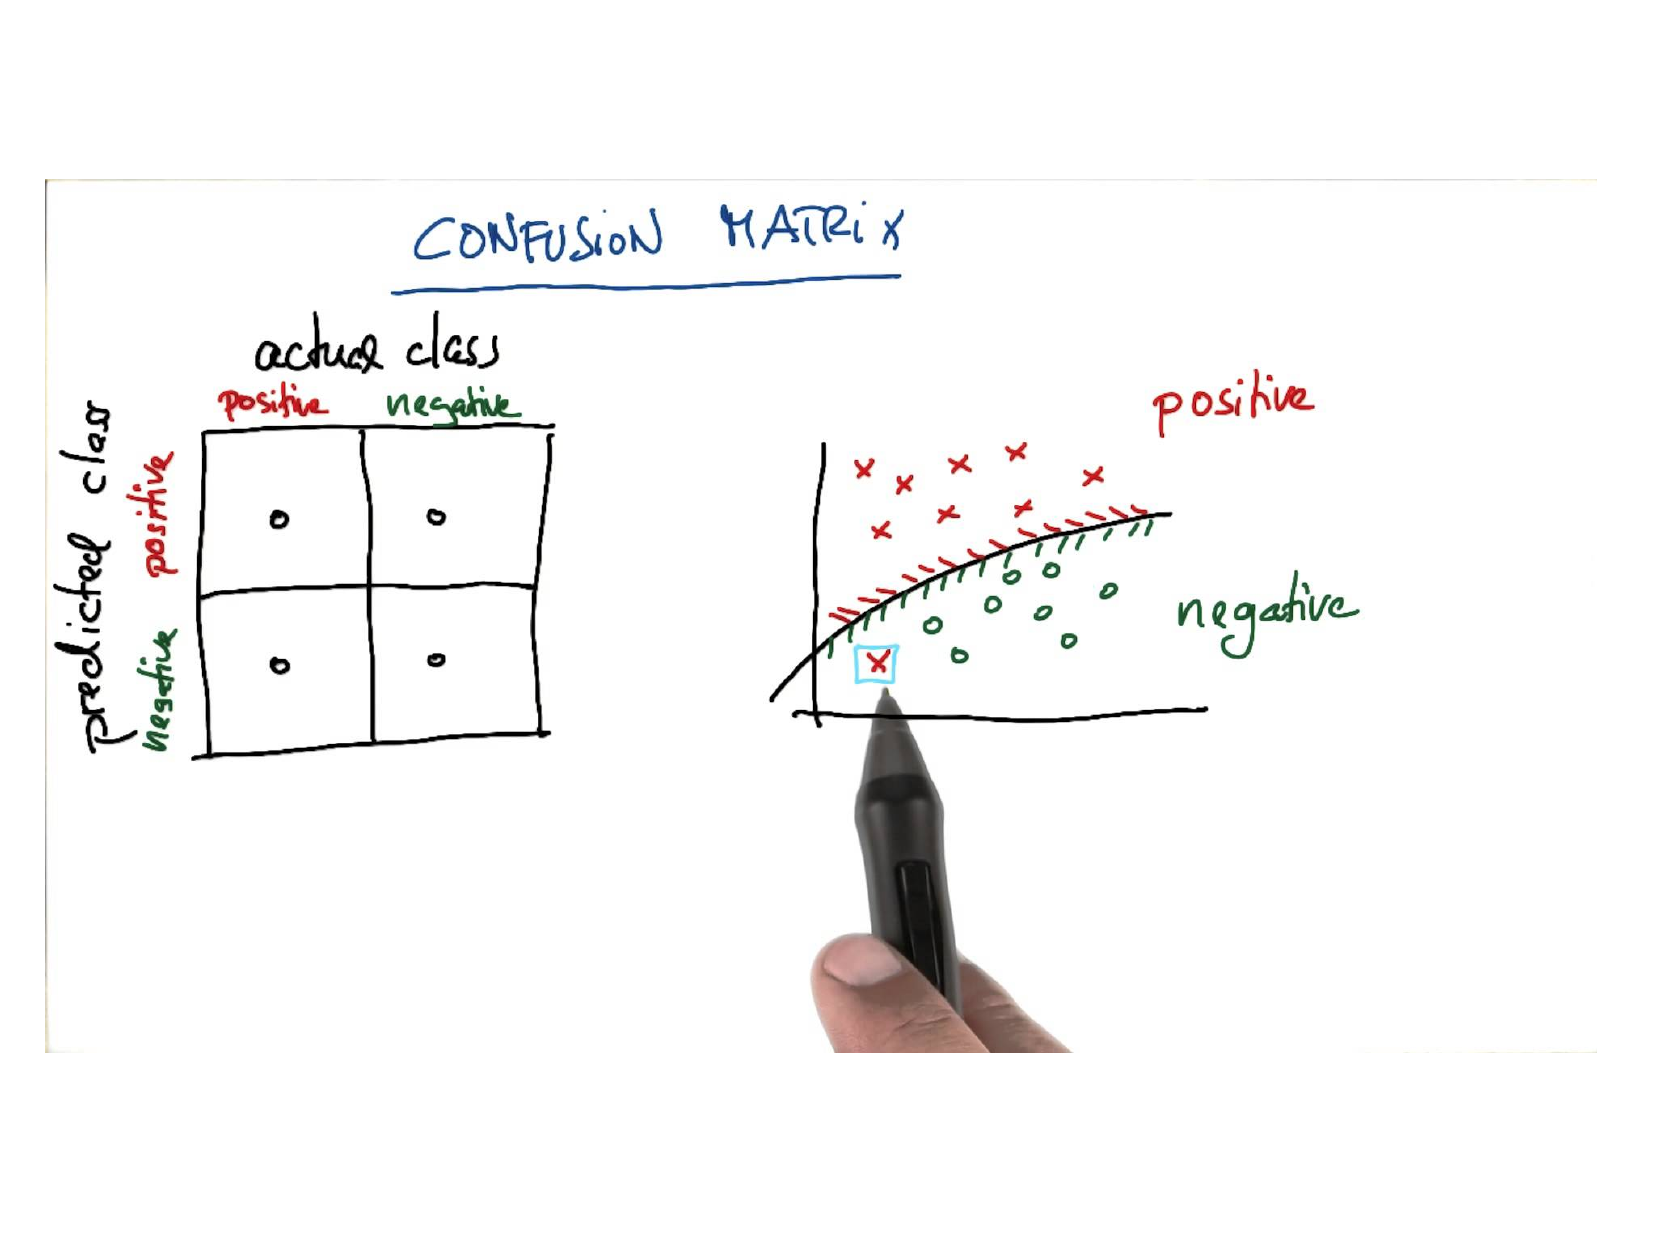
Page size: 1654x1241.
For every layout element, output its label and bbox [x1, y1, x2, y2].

picture [45, 179, 1597, 1053]
